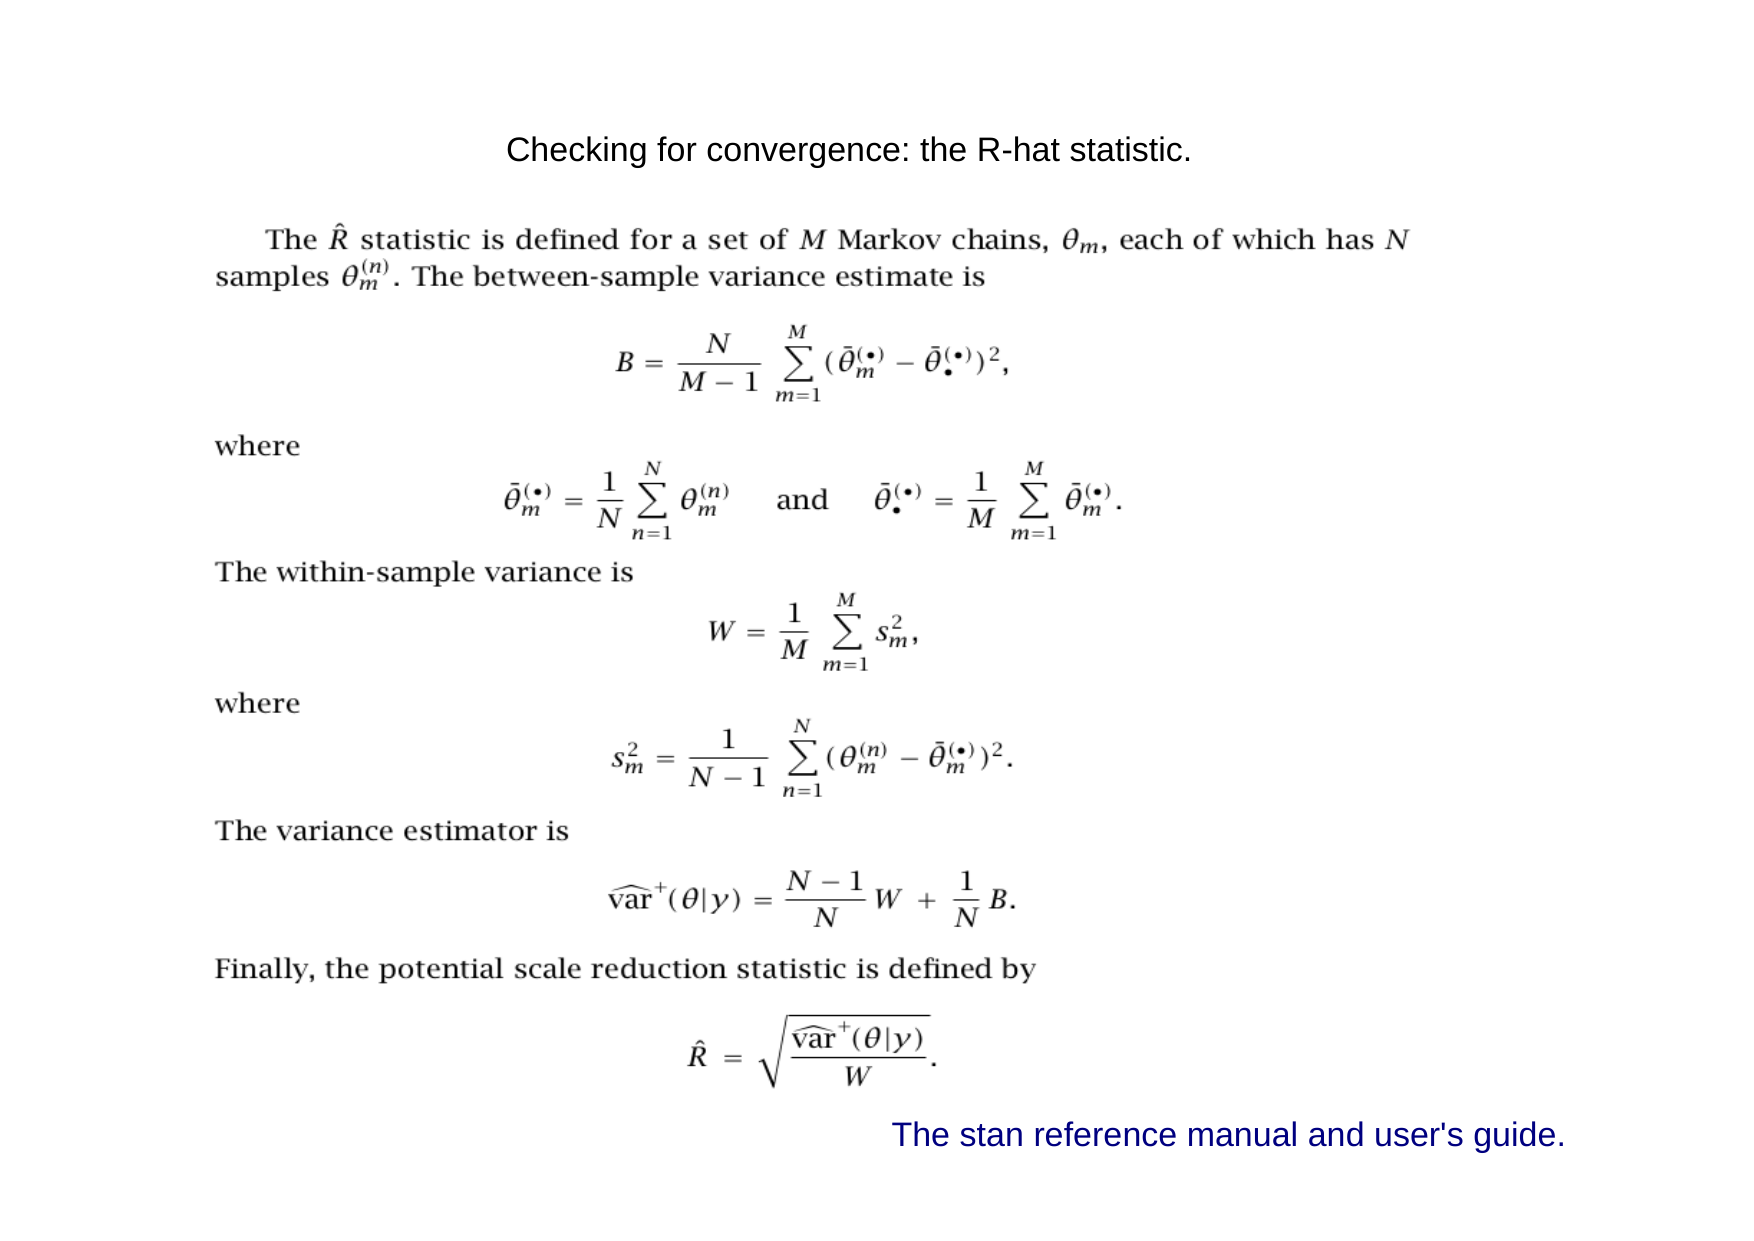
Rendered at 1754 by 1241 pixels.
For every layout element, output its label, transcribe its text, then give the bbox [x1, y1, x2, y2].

text_box The stan reference manual and user's guide. [876, 1108, 1649, 1162]
text_box Checking for convergence: the R-hat statistic. [491, 123, 1275, 176]
picture [162, 219, 1448, 1128]
